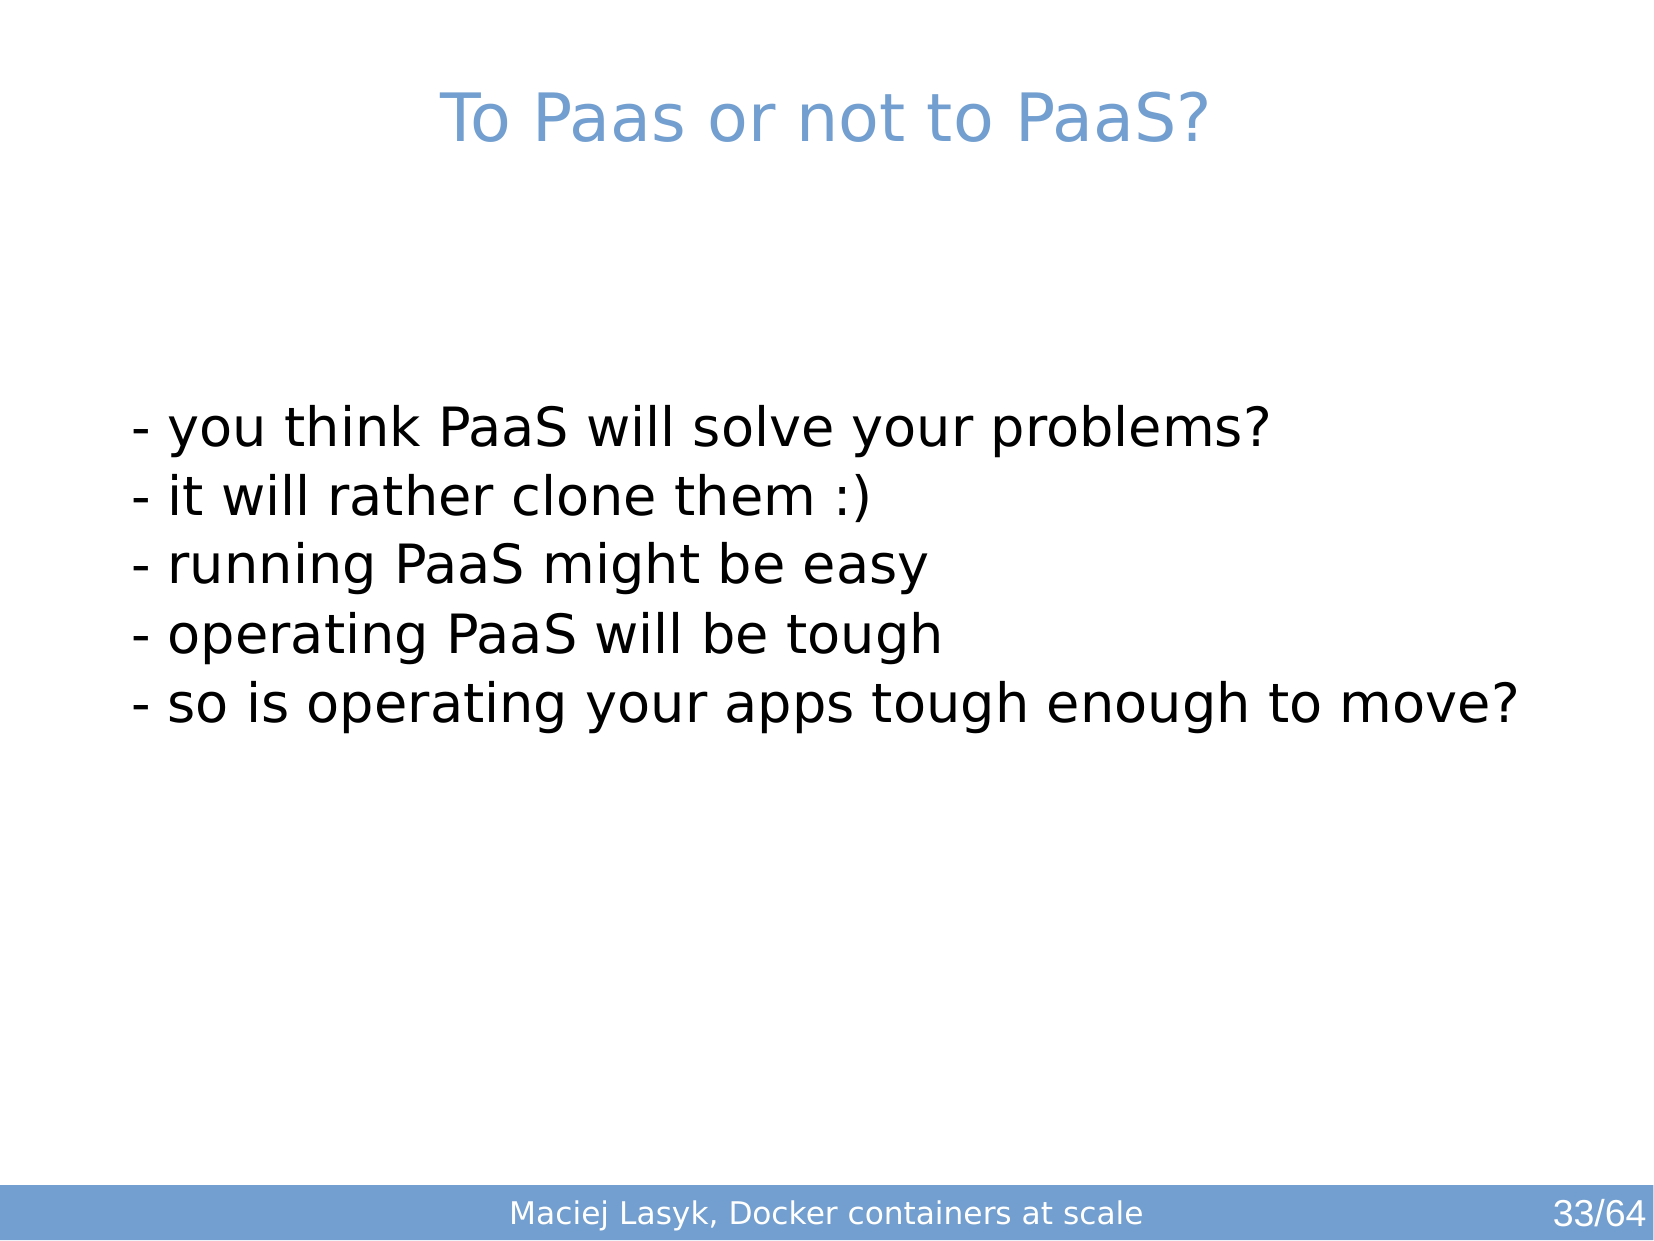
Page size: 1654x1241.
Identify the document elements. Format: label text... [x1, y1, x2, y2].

text_box 33/64 [1527, 1185, 1654, 1241]
text_box Maciej Lasyk, Docker containers at scale [494, 1188, 1160, 1240]
text_box - you think PaaS will solve your problems? - it will rather clone them :) - running PaaS might be easy - operating PaaS will be tough - so is operating your apps tough enough to move? [116, 388, 1538, 743]
text_box To Paas or not to PaaS? [426, 72, 1228, 166]
text_box [0, 1185, 1527, 1241]
